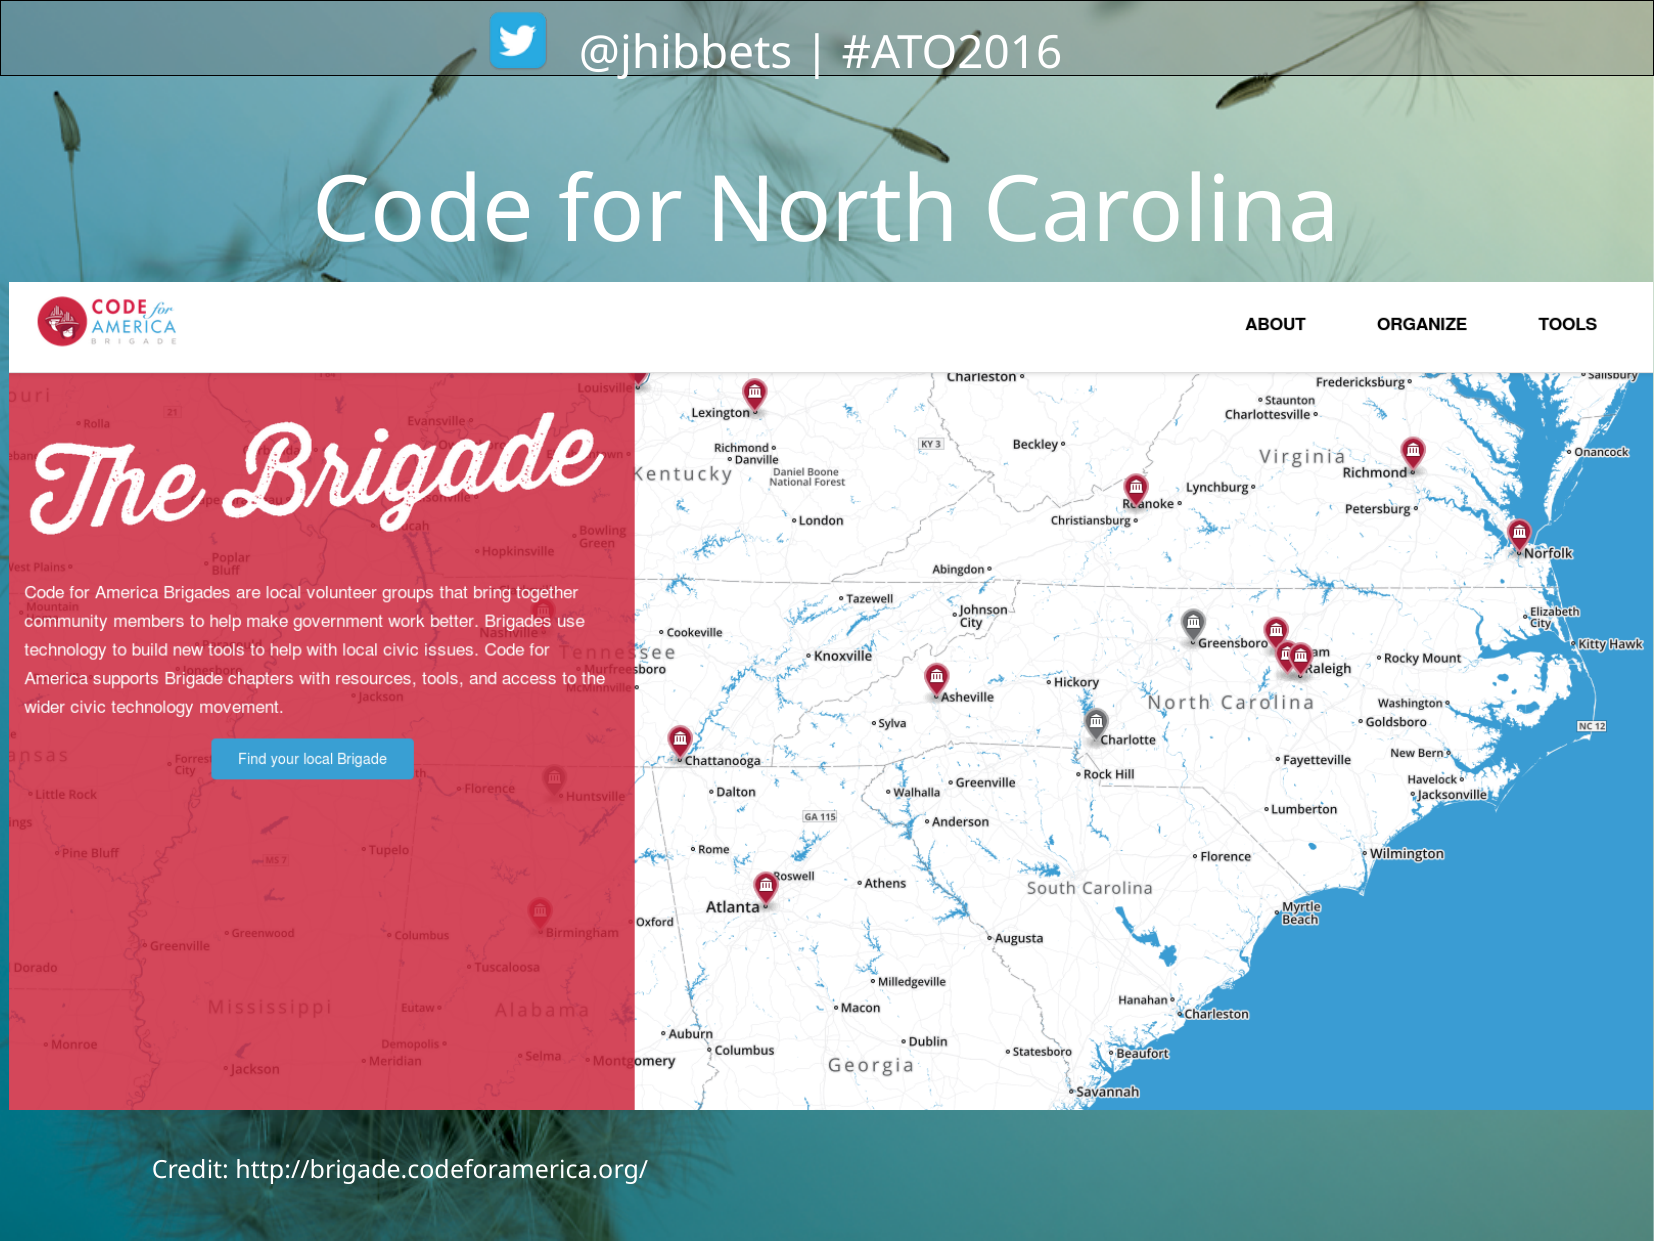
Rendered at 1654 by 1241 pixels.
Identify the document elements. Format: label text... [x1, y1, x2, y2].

picture [488, 11, 549, 72]
text_box Credit: http://brigade.codeforamerica.org/ [137, 1144, 671, 1185]
picture [0, 76, 1654, 1241]
title Code for North Carolina [82, 102, 1571, 282]
